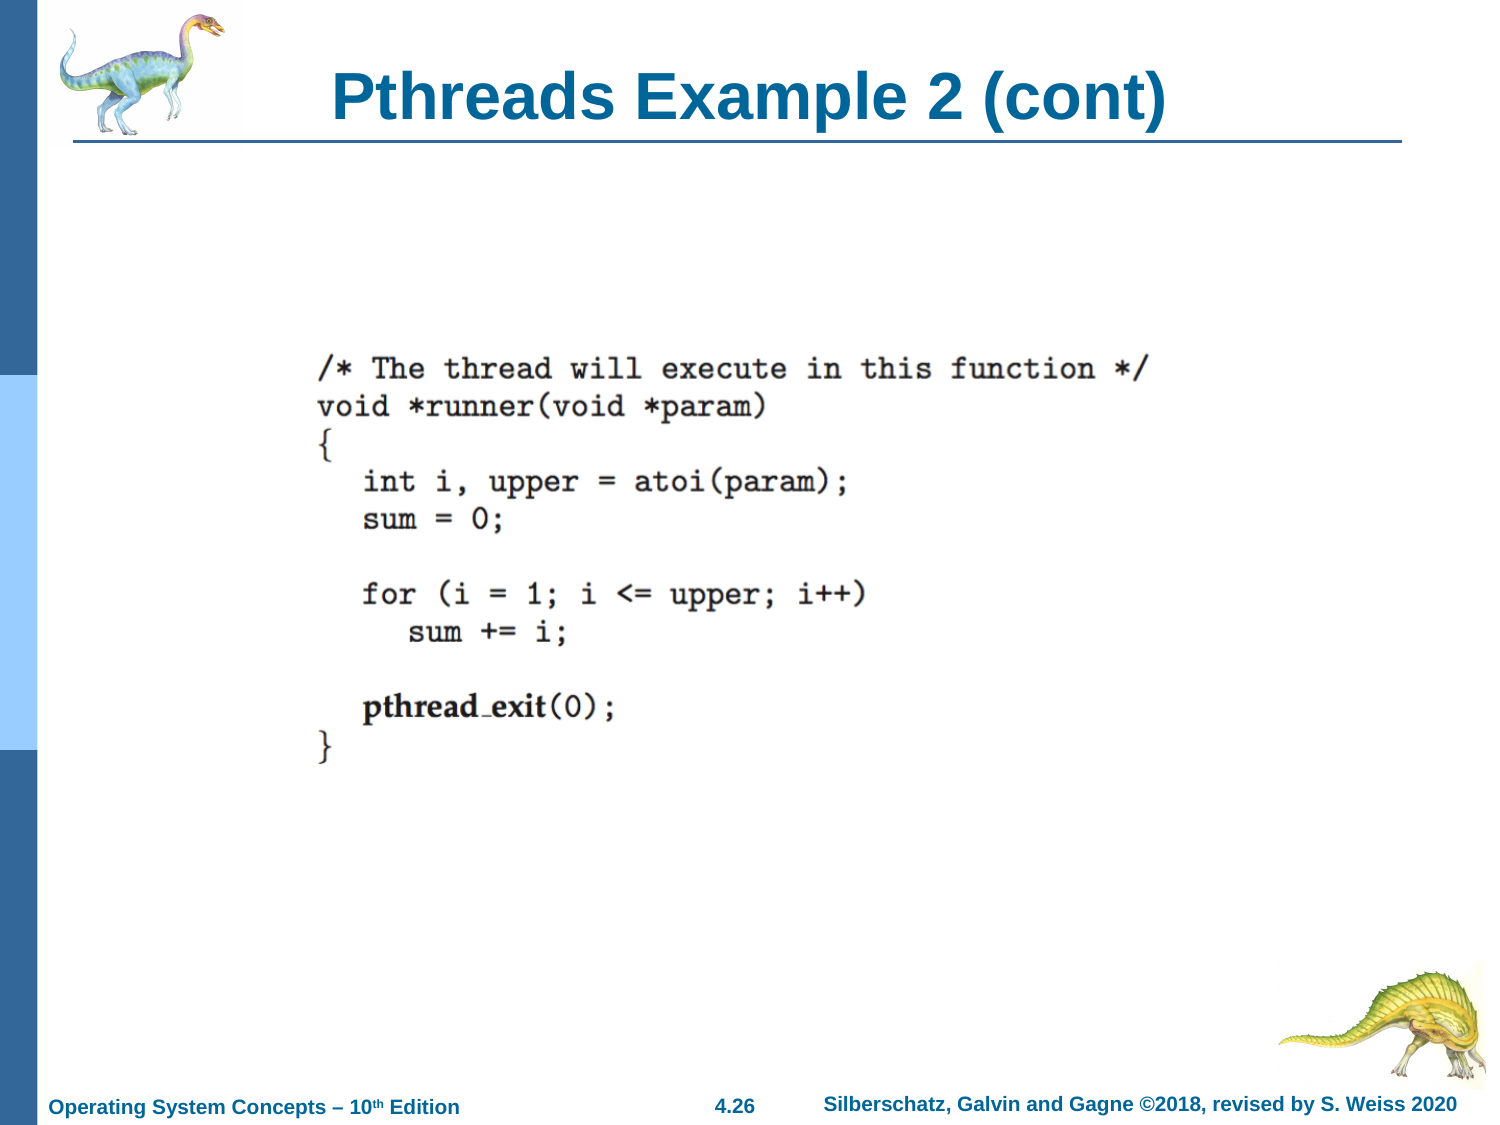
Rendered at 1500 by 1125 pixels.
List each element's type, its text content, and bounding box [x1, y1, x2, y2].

picture [287, 337, 1213, 786]
picture [1140, 1096, 1148, 1101]
title Pthreads Example 2 (cont) [75, 45, 1426, 141]
picture [46, 0, 243, 149]
picture [1275, 959, 1486, 1090]
